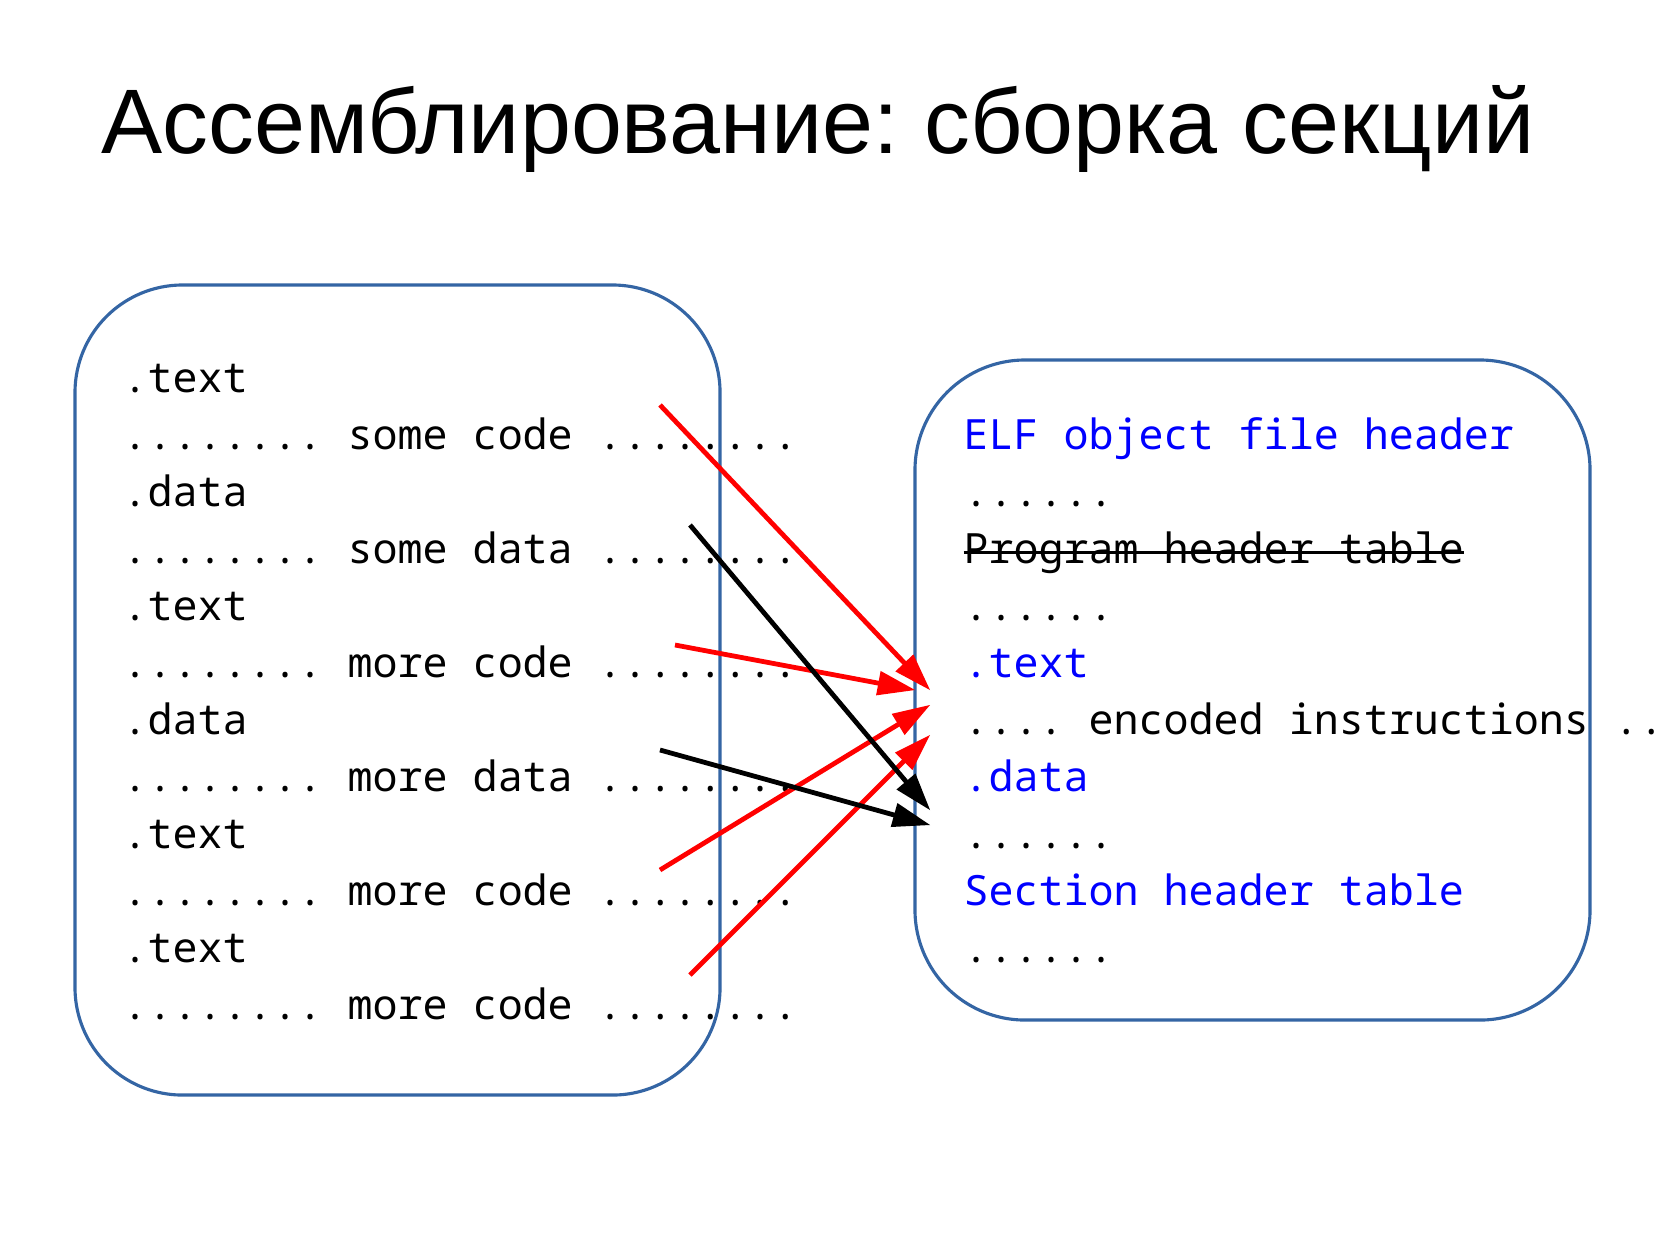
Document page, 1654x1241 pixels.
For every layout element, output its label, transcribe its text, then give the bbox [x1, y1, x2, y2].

text_box ELF object file header ...... Program header table ...... .text .... encoded instructions ... .data ...... Section header table ...... [915, 360, 1591, 1021]
title Ассемблирование: сборка секций [75, 17, 1564, 226]
text_box .text ........ some code ........ .data ........ some data ........ .text ........ more code ........ .data ........ more data ........ .text ........ more code ........ .text ........ more code ........ [75, 285, 721, 1096]
